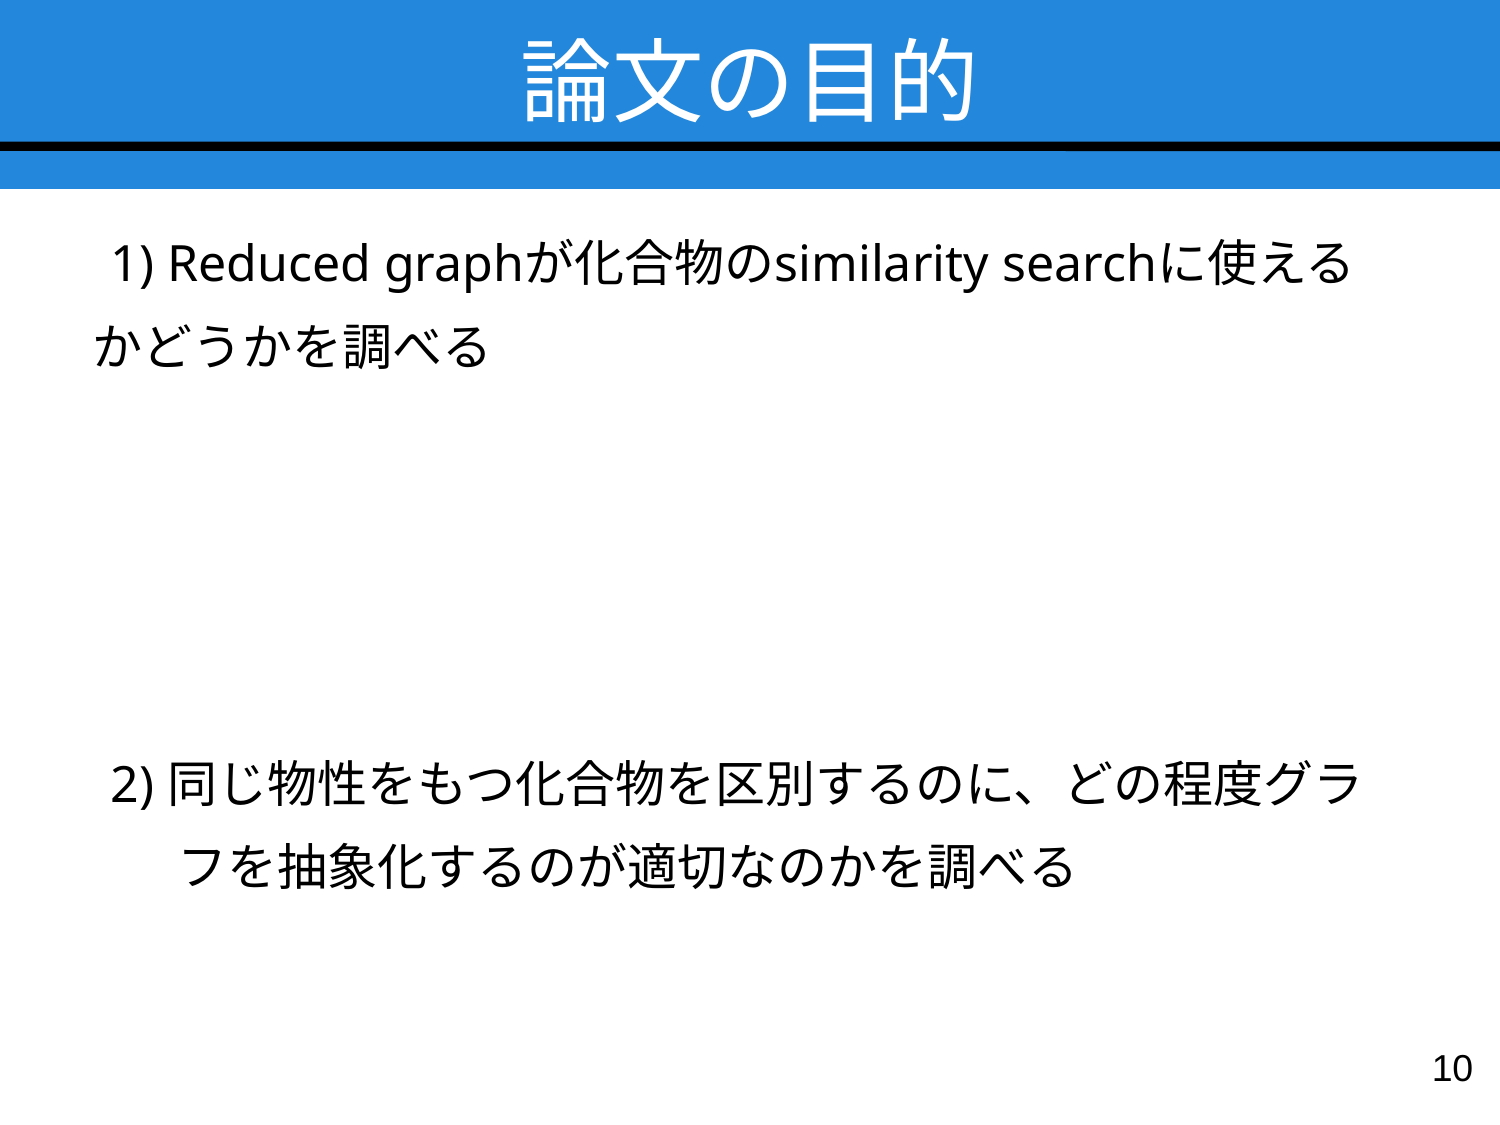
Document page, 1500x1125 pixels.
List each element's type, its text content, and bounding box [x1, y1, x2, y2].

title 論文の目的 [75, 29, 1425, 122]
list 1) Reduced graphが化合物のsimilarity searchに使える かどうかを調べる 2) 同じ物性をもつ化合物を区別するのに、どの程度グラ フを抽象化するのが適切なのかを調べる [75, 212, 1425, 1075]
